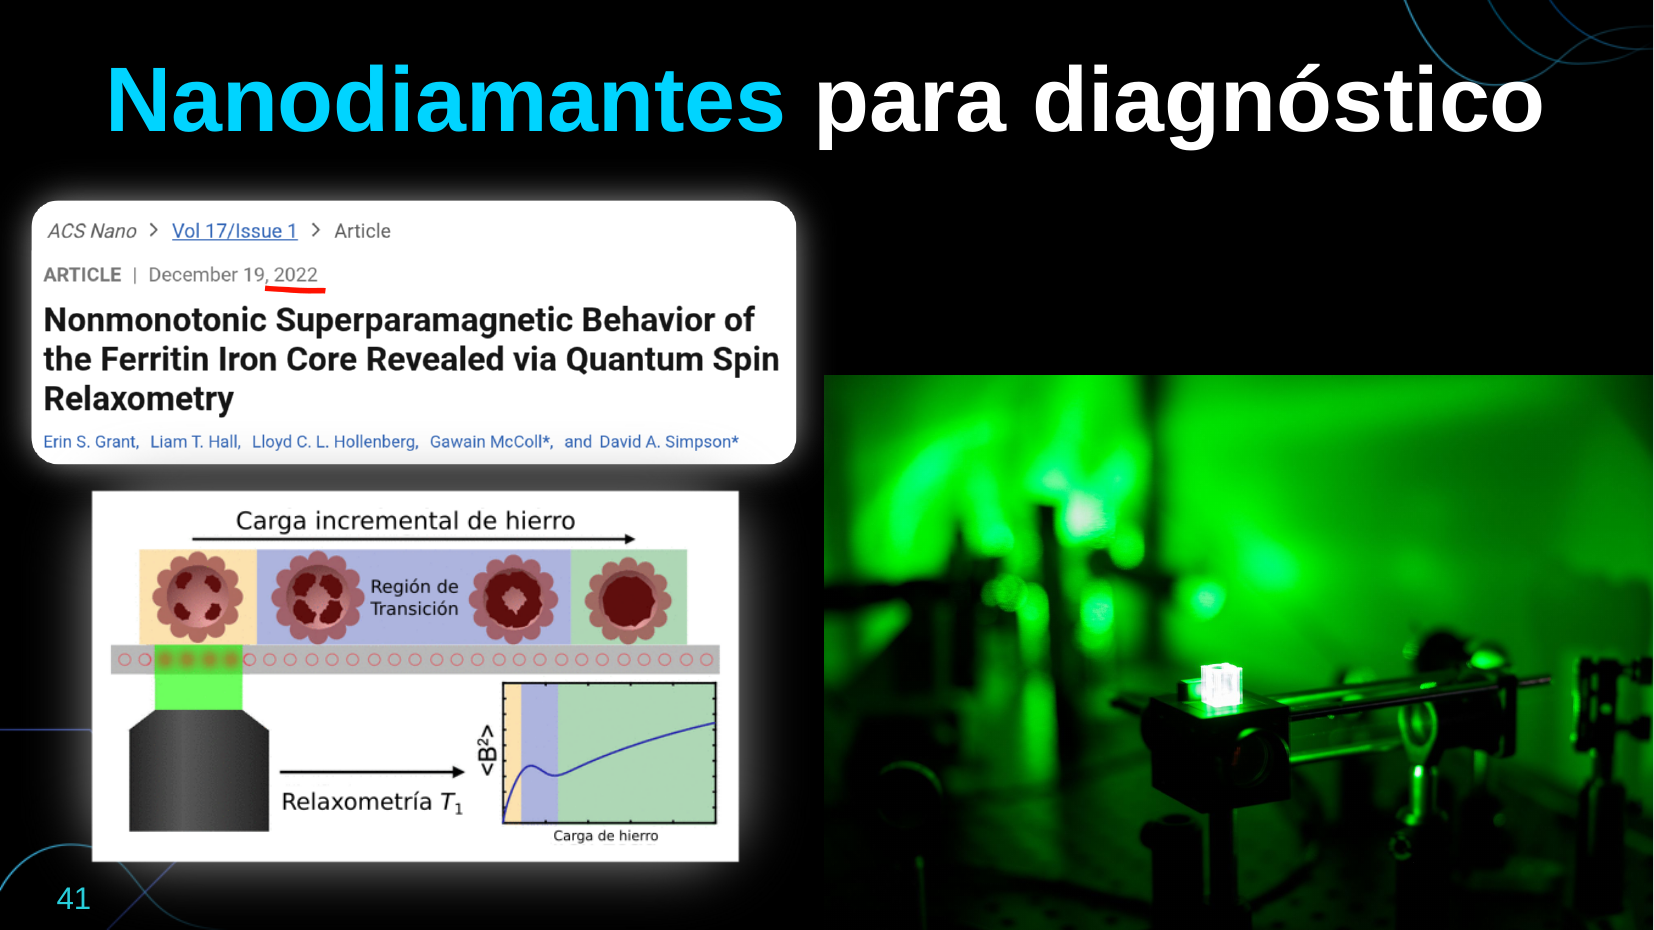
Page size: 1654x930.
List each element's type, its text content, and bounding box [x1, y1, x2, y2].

picture [0, 0, 1654, 930]
text_box Nanodiamantes para diagnóstico [90, 41, 1563, 159]
